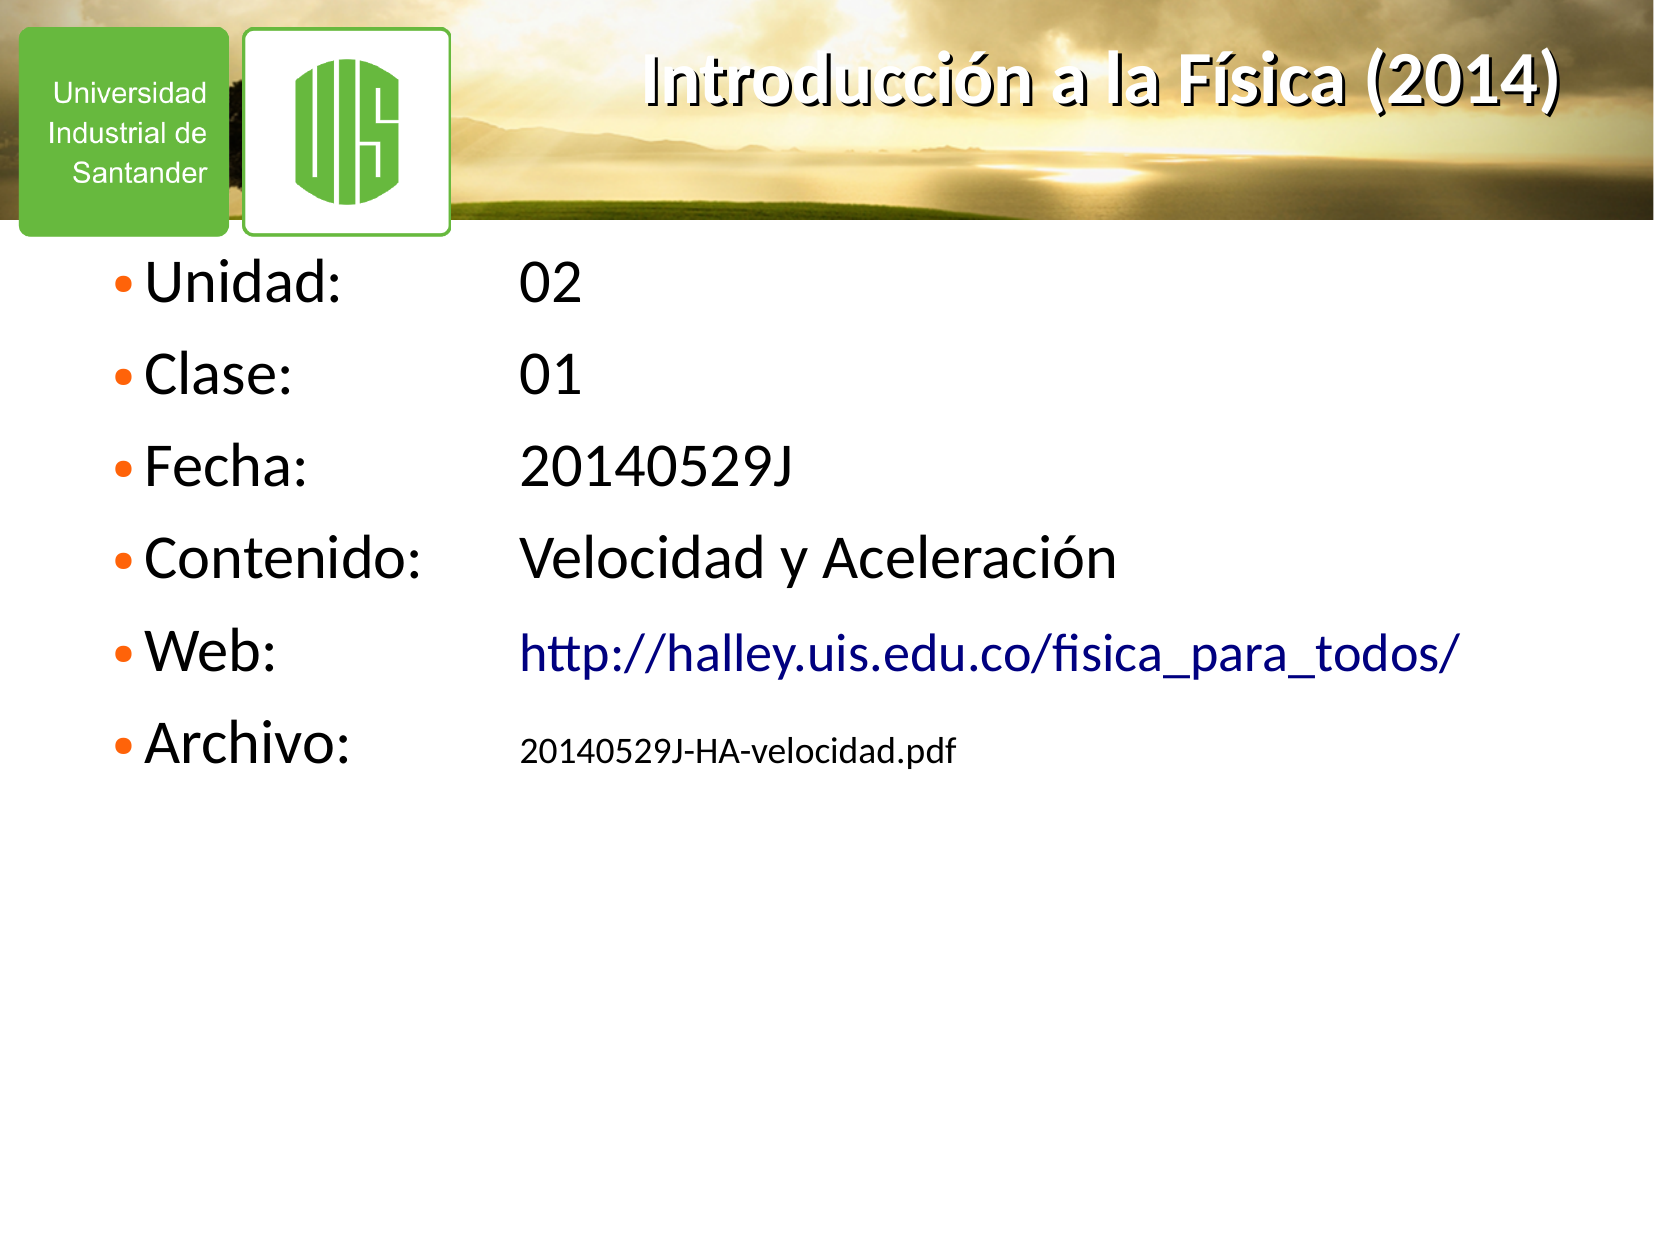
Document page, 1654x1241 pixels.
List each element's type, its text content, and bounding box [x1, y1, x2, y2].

title Introducción a la Física (2014) [75, 19, 1564, 151]
list Unidad: 02 Clase: 01 Fecha: 20140529J Contenido: Velocidad y Aceleración Web: http://halley.uis.edu.co/fisica_para_todos/ Archivo: 20140529J-HA-velocidad.pdf [82, 255, 1571, 1126]
picture [0, 0, 1654, 237]
